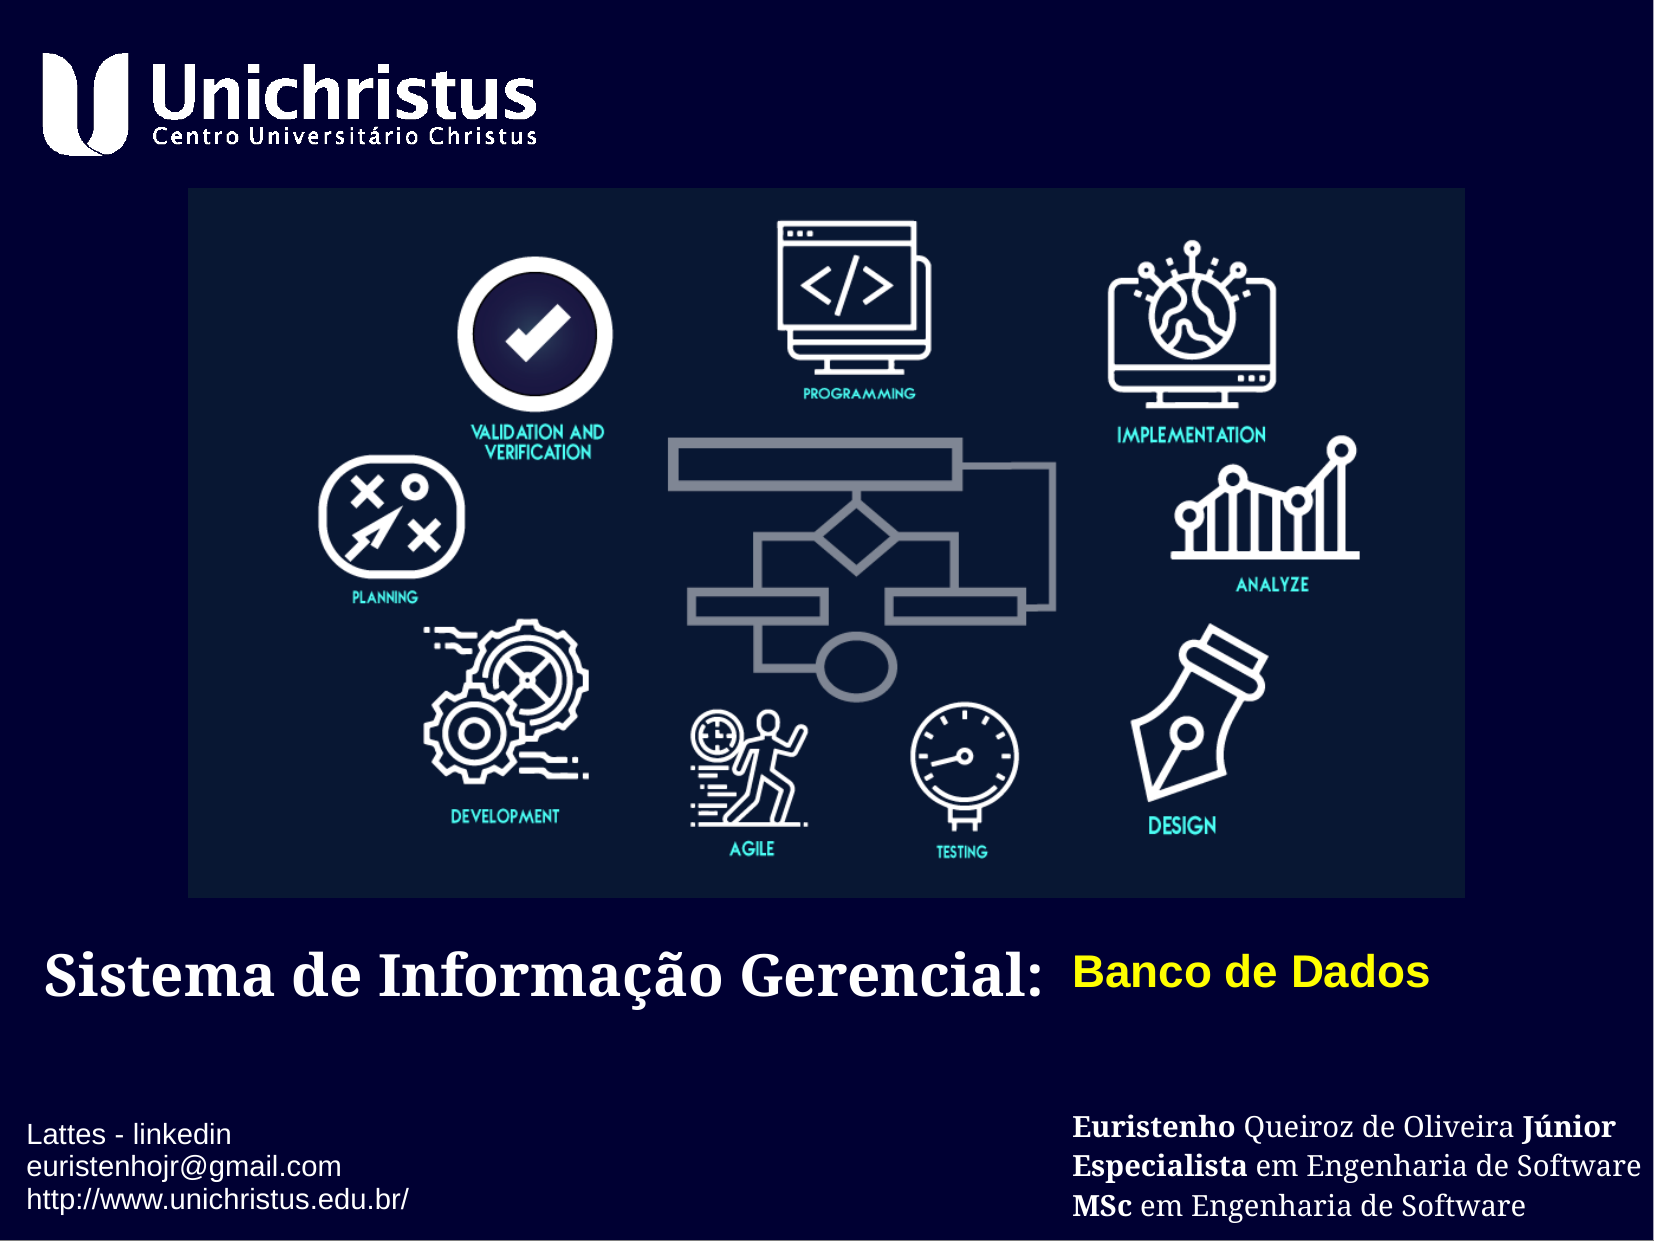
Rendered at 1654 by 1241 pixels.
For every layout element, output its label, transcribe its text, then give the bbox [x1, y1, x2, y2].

text_box Euristenho Queiroz de Oliveira Júnior Especialista em Engenharia de Software MSc em Engenharia de Software [1057, 1098, 1646, 1225]
text_box Sistema de Informação Gerencial: [29, 927, 1111, 1049]
picture [35, 47, 544, 159]
picture [188, 188, 1465, 898]
text_box Lattes - linkedin euristenhojr@gmail.com http://www.unichristus.edu.br/ [11, 1110, 532, 1236]
text_box [0, 0, 1654, 1241]
text_box Banco de Dados [1057, 938, 1642, 1149]
